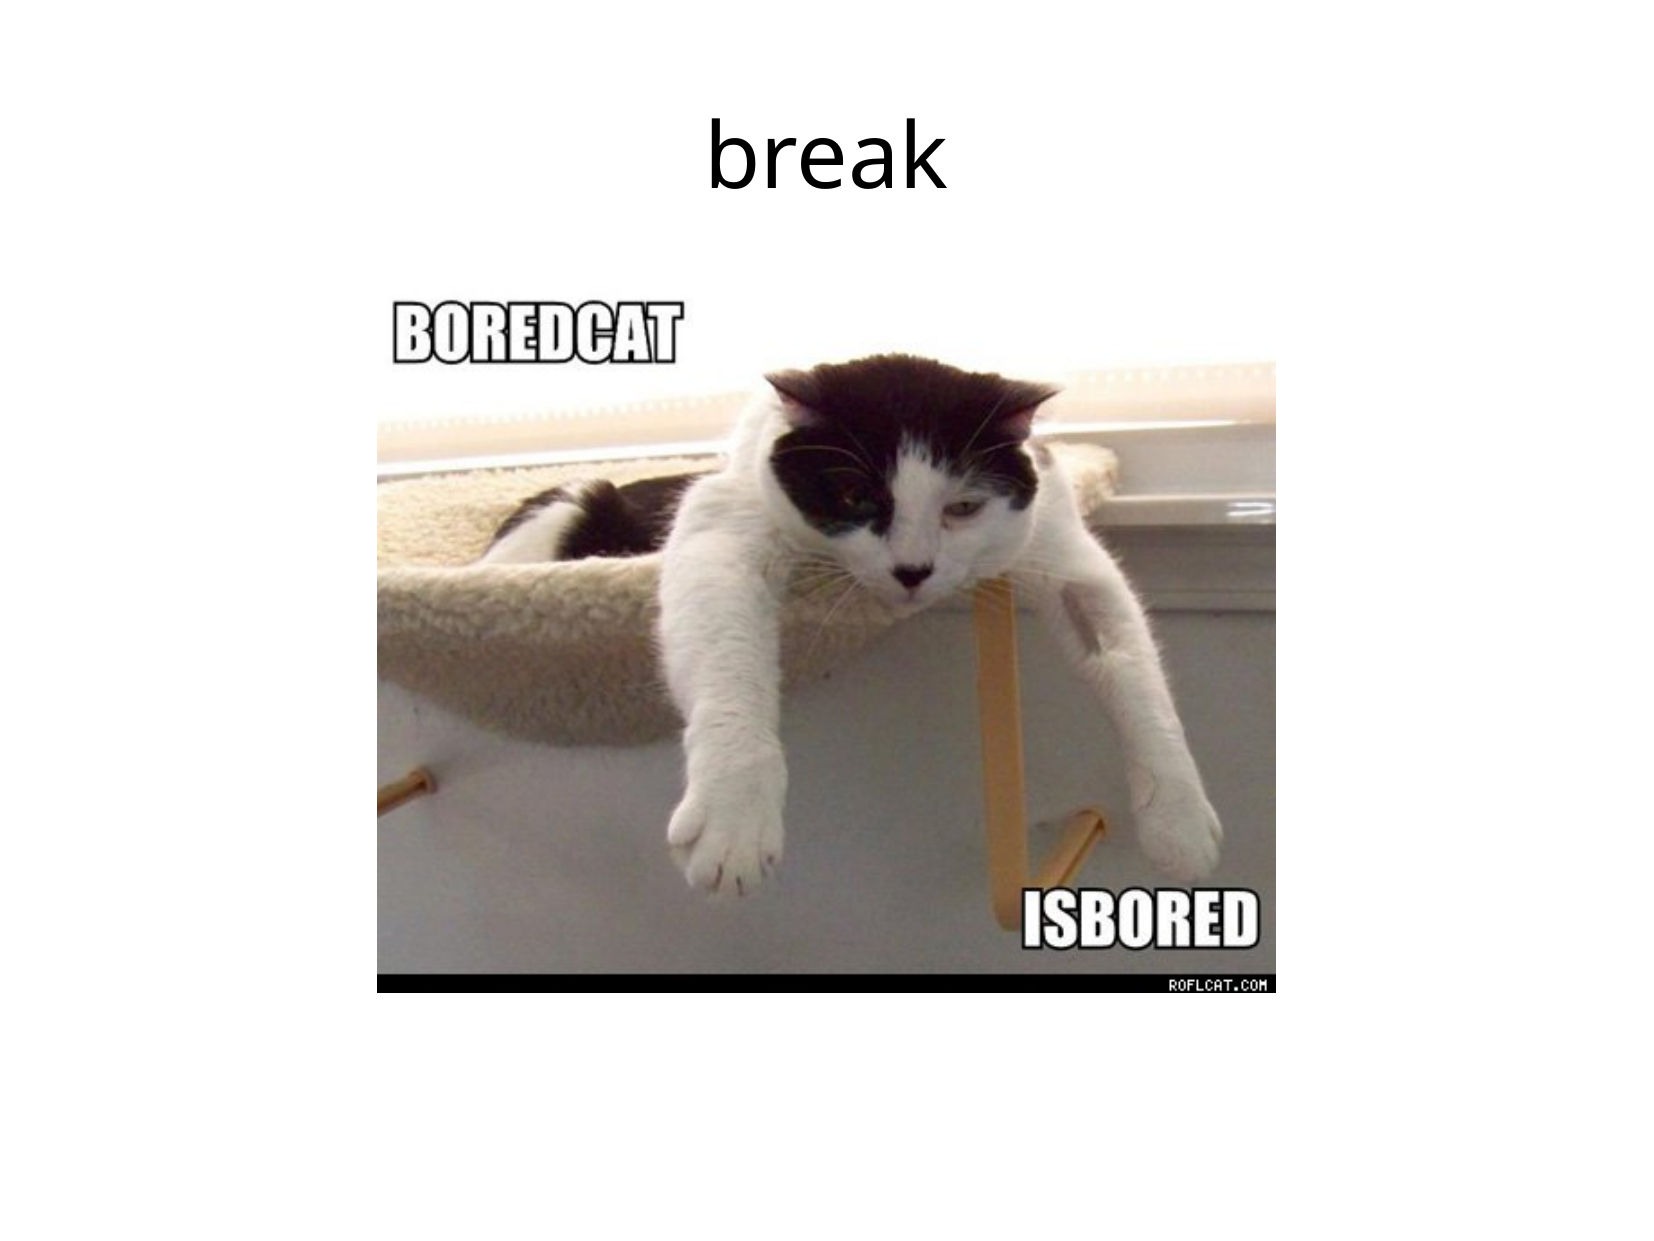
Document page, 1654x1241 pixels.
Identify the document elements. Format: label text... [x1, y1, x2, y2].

picture [377, 284, 1276, 993]
title break [82, 49, 1571, 257]
text_box Histograma de Gradientes Orientados [709, 47, 1610, 254]
